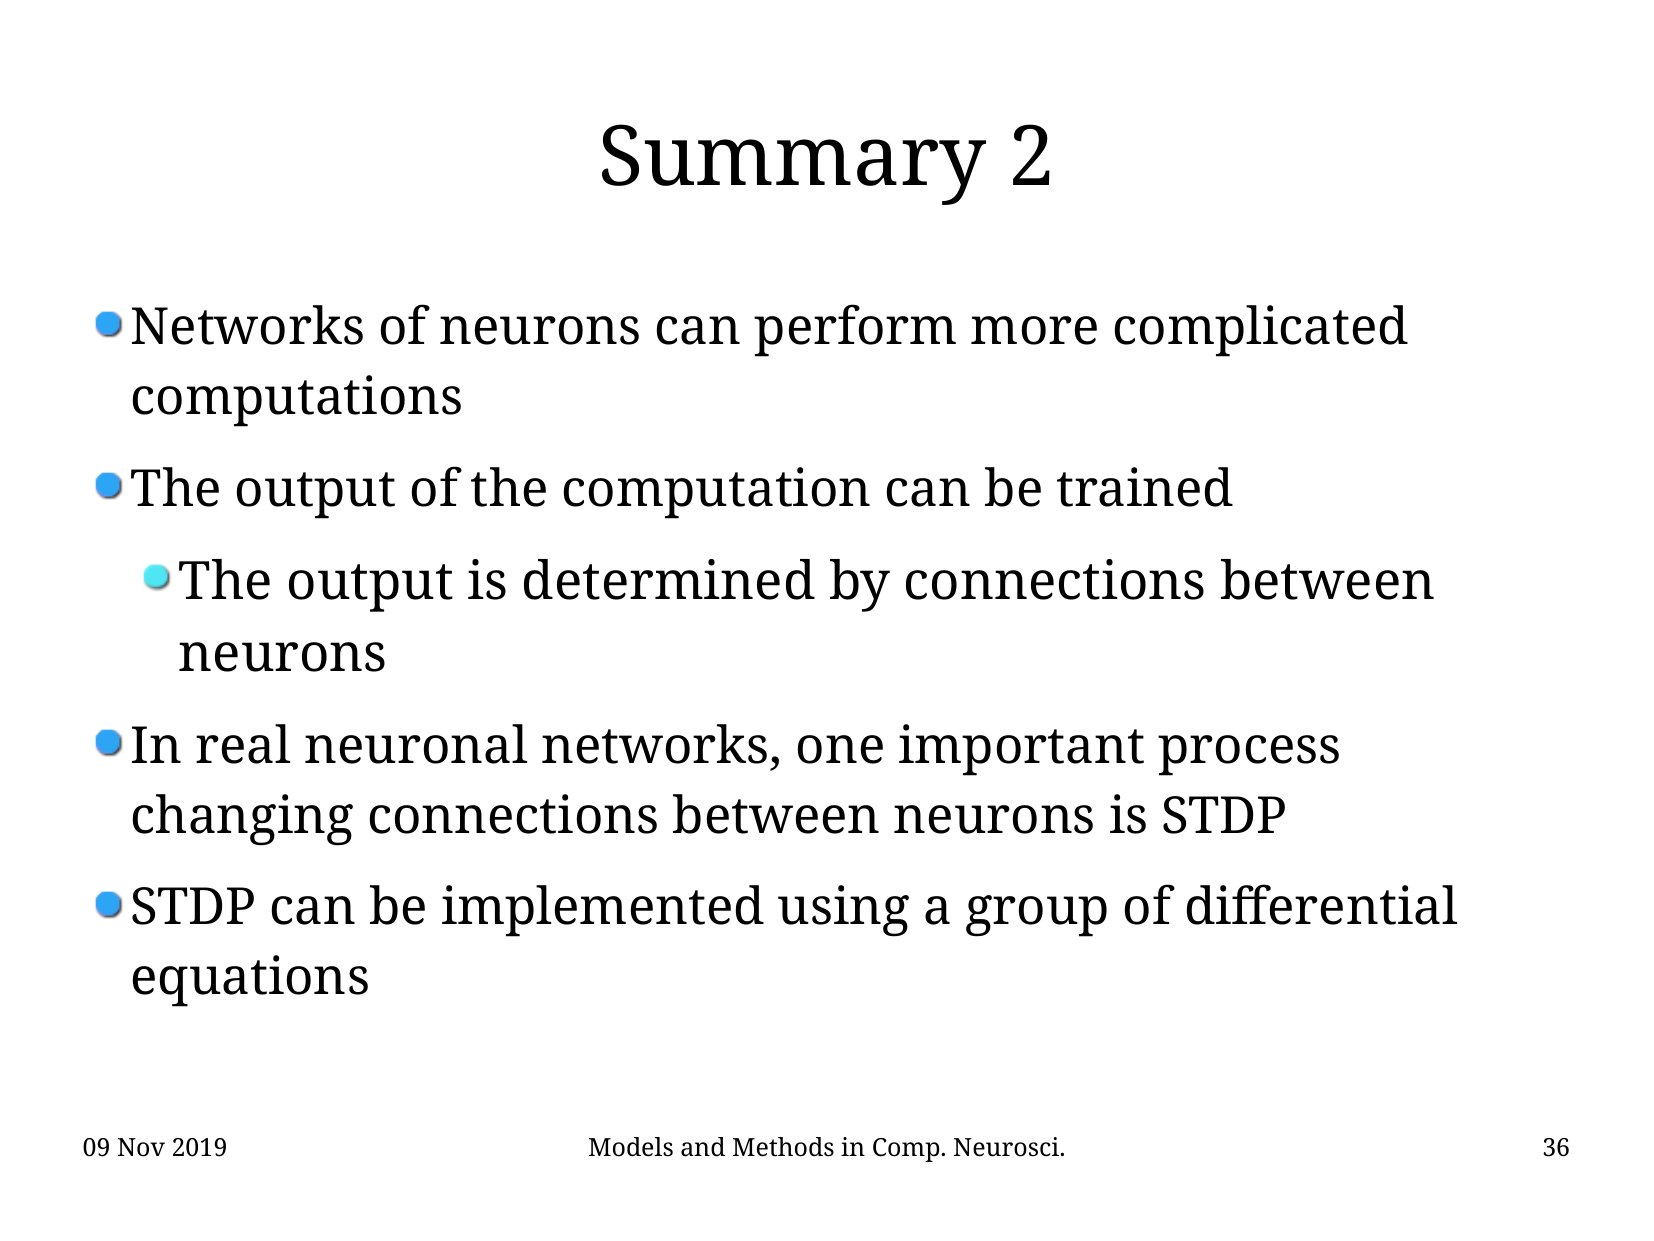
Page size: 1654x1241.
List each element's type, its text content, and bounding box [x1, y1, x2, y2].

list Networks of neurons can perform more complicated computations The output of the computation can be trained The output is determined by connections between neurons In real neuronal networks, one important process changing connections between neurons is STDP STDP can be implemented using a group of differential equations [82, 290, 1571, 1010]
title Summary 2 [82, 49, 1571, 257]
